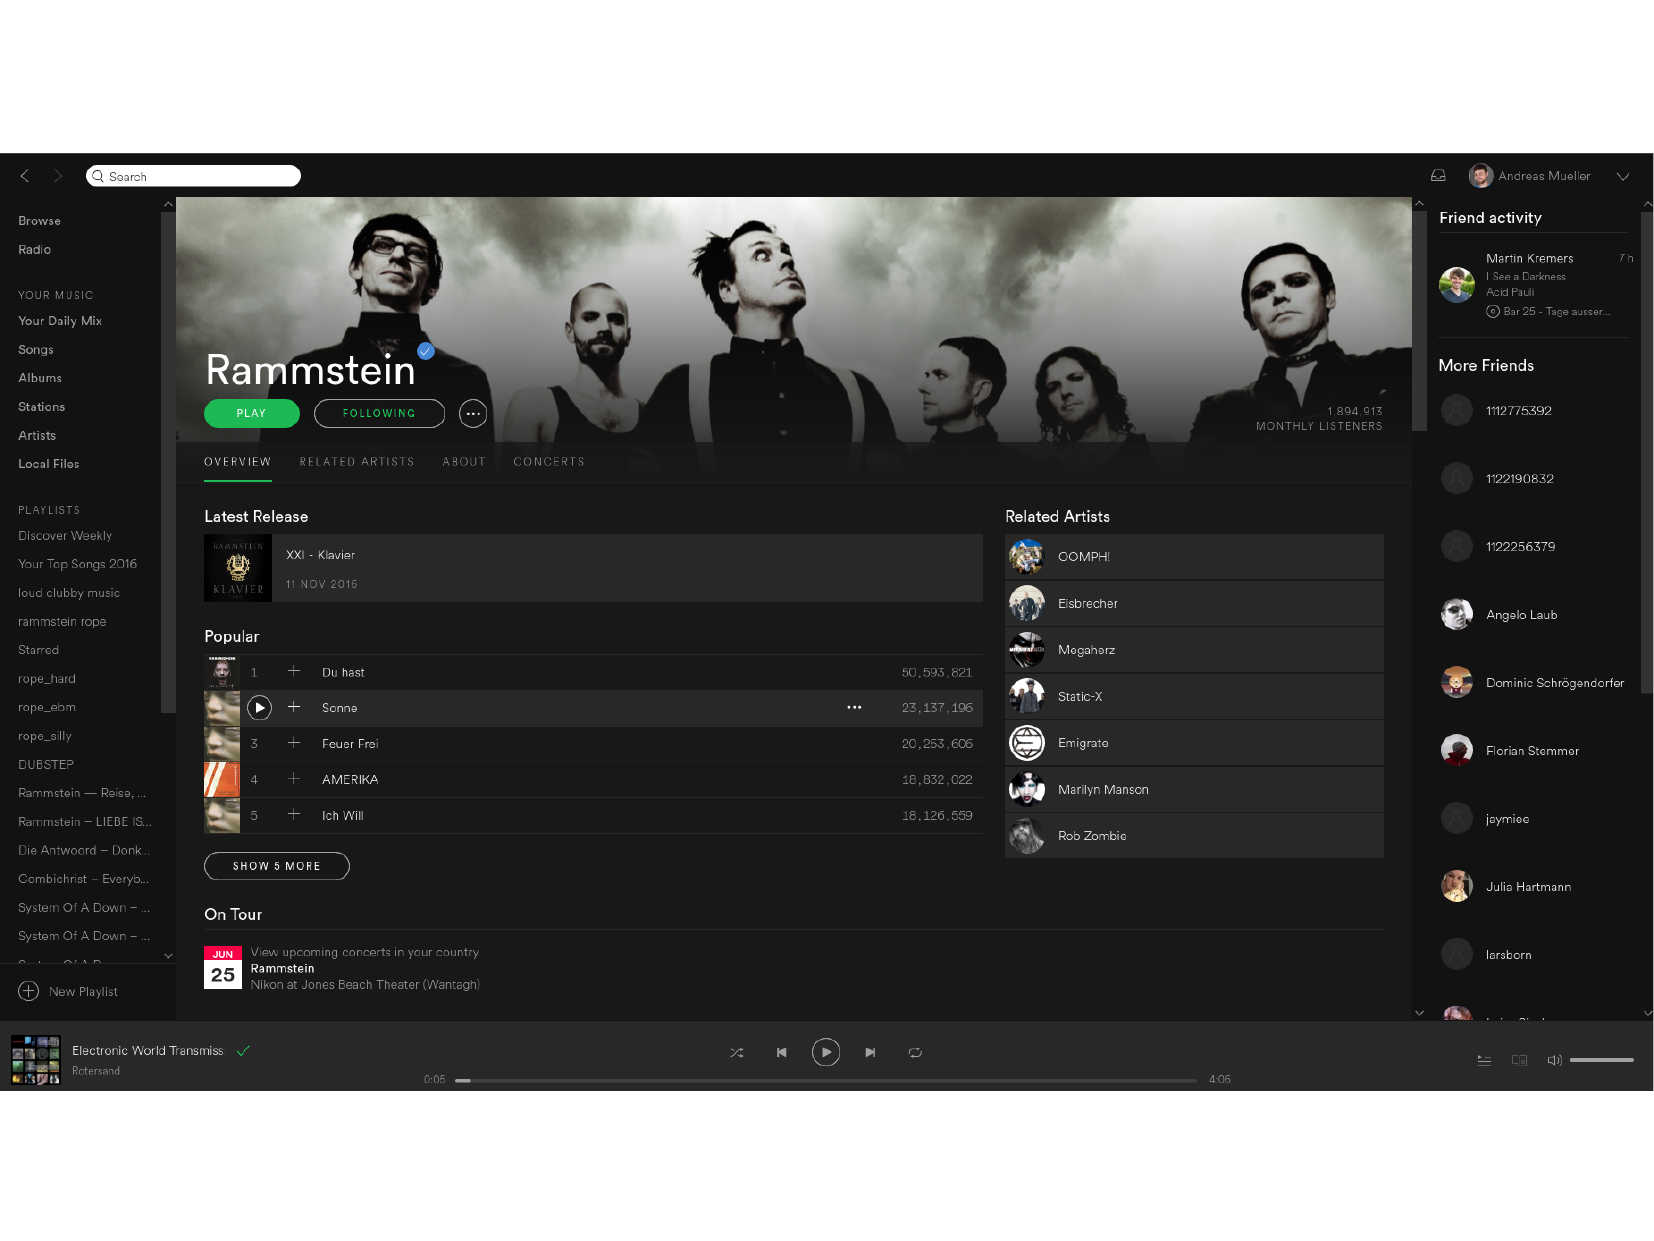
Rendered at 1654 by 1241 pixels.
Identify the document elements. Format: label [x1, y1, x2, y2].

picture [0, 153, 1654, 1091]
